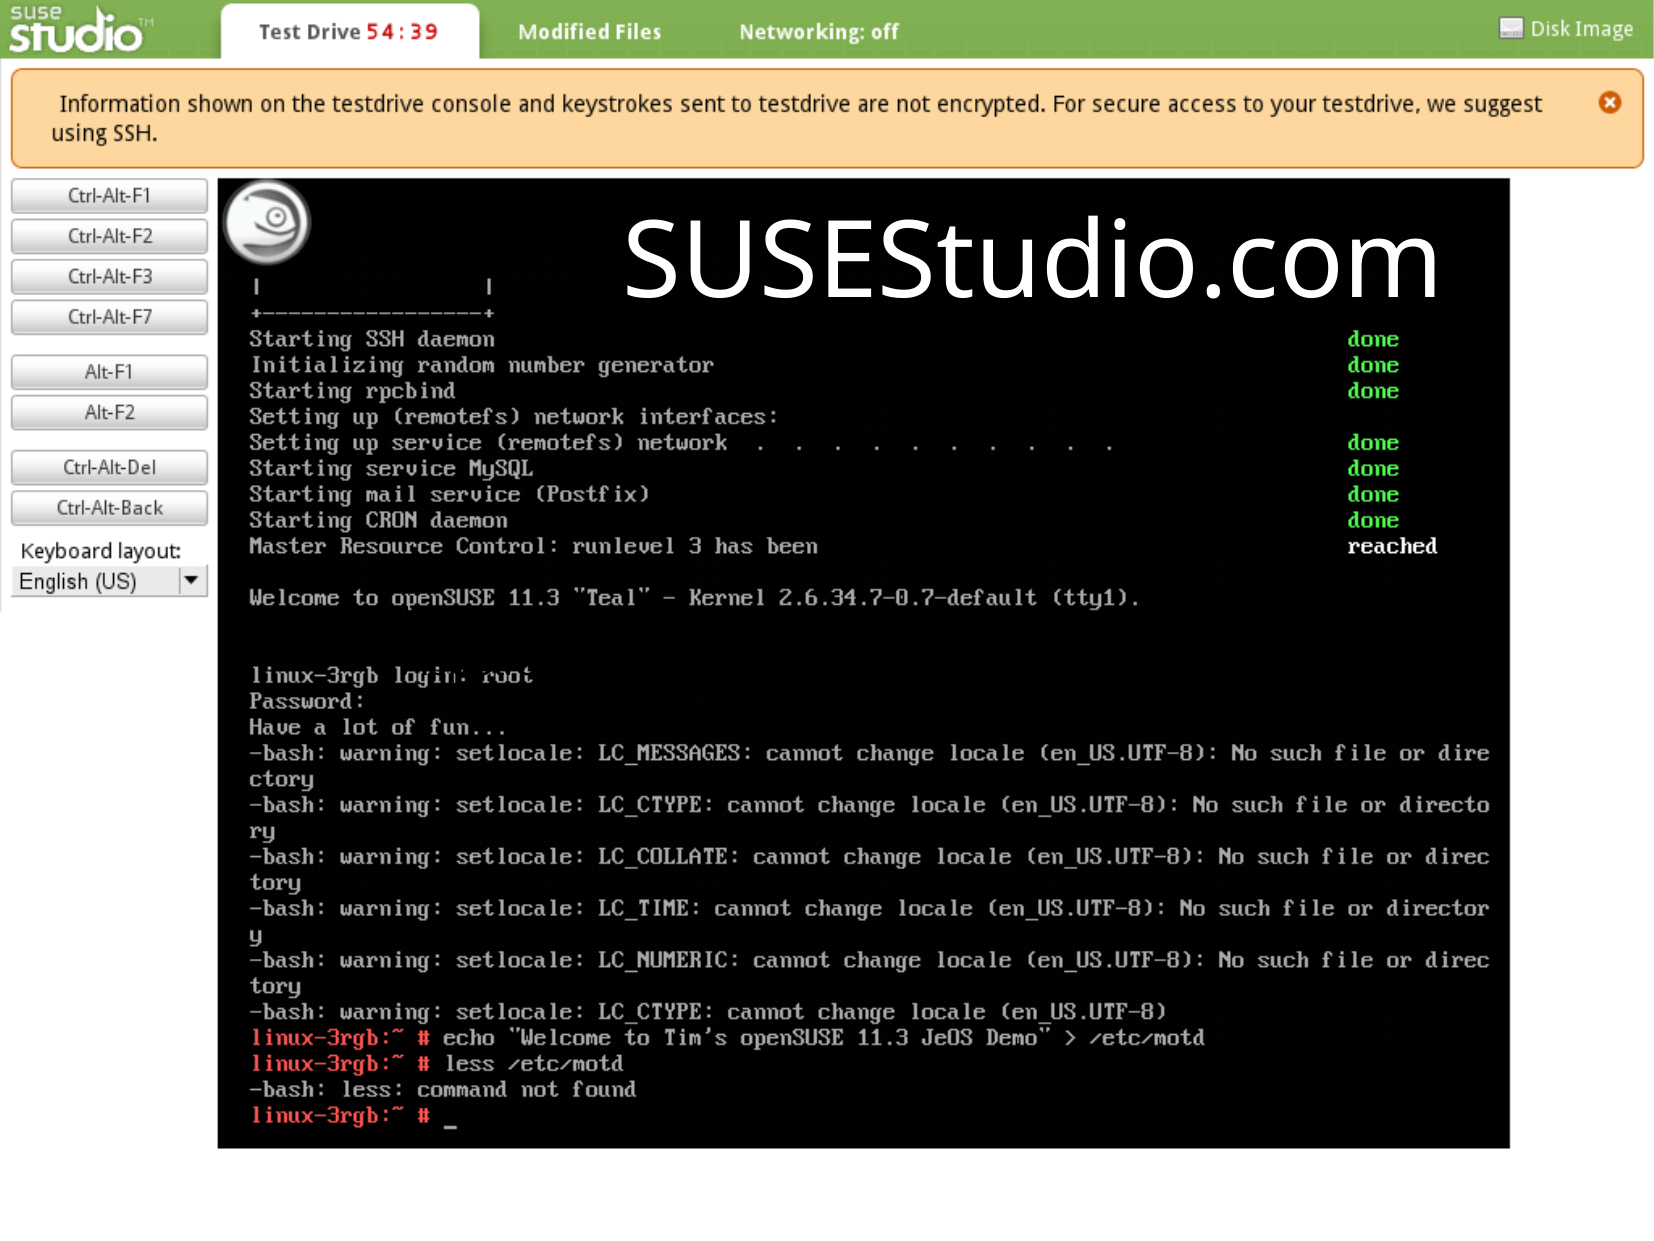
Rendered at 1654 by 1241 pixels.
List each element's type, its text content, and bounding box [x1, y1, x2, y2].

text_box SUSEStudio.com [617, 180, 1449, 331]
text_box http://distributions.freedesktop.org/wiki/AppStream [387, 591, 1251, 649]
picture [0, 0, 1654, 1241]
